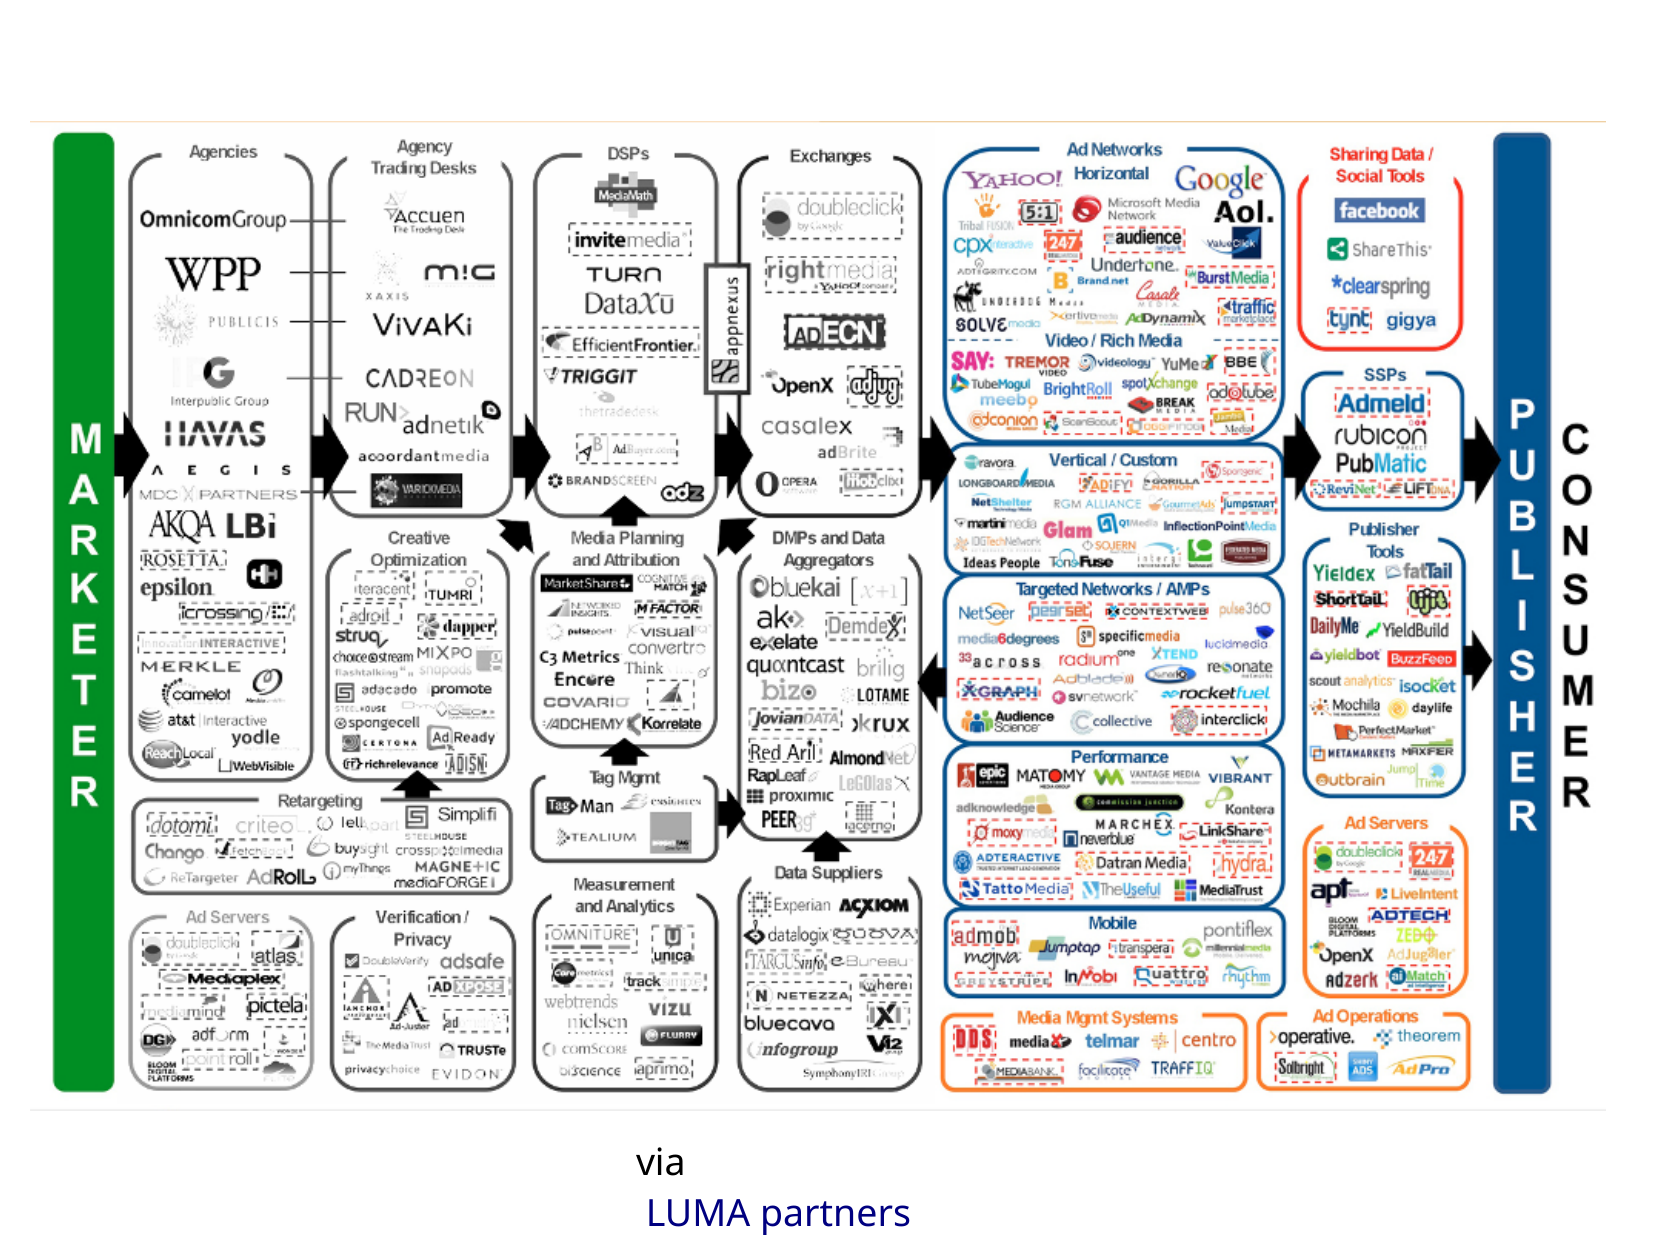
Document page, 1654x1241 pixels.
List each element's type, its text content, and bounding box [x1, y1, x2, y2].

text_box via LUMA partners [621, 1127, 976, 1186]
picture [30, 121, 1606, 1111]
